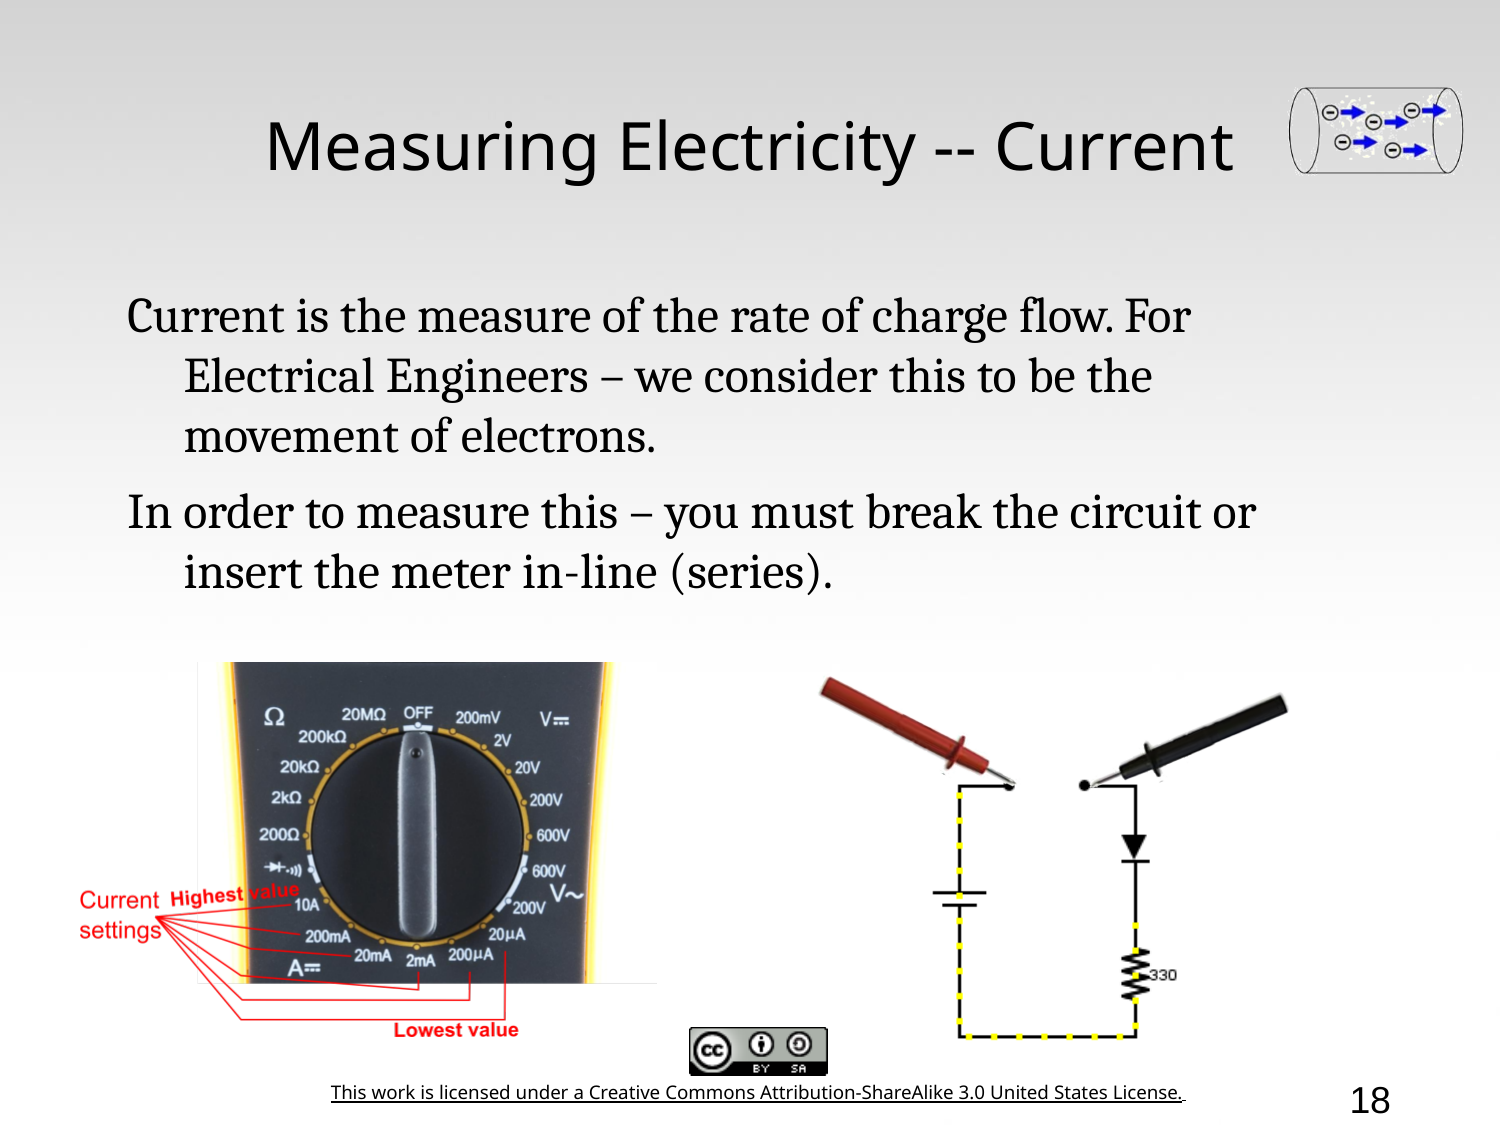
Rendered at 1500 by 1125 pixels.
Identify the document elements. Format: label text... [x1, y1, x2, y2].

list Current is the measure of the rate of charge flow. For Electrical Engineers – we consider this to be the movement of electrons. In order to measure this – you must break the circuit or insert the meter in-line (series). [112, 274, 1388, 1000]
title Measuring Electricity -- Current [112, 49, 1388, 238]
picture [0, 0, 1500, 1125]
